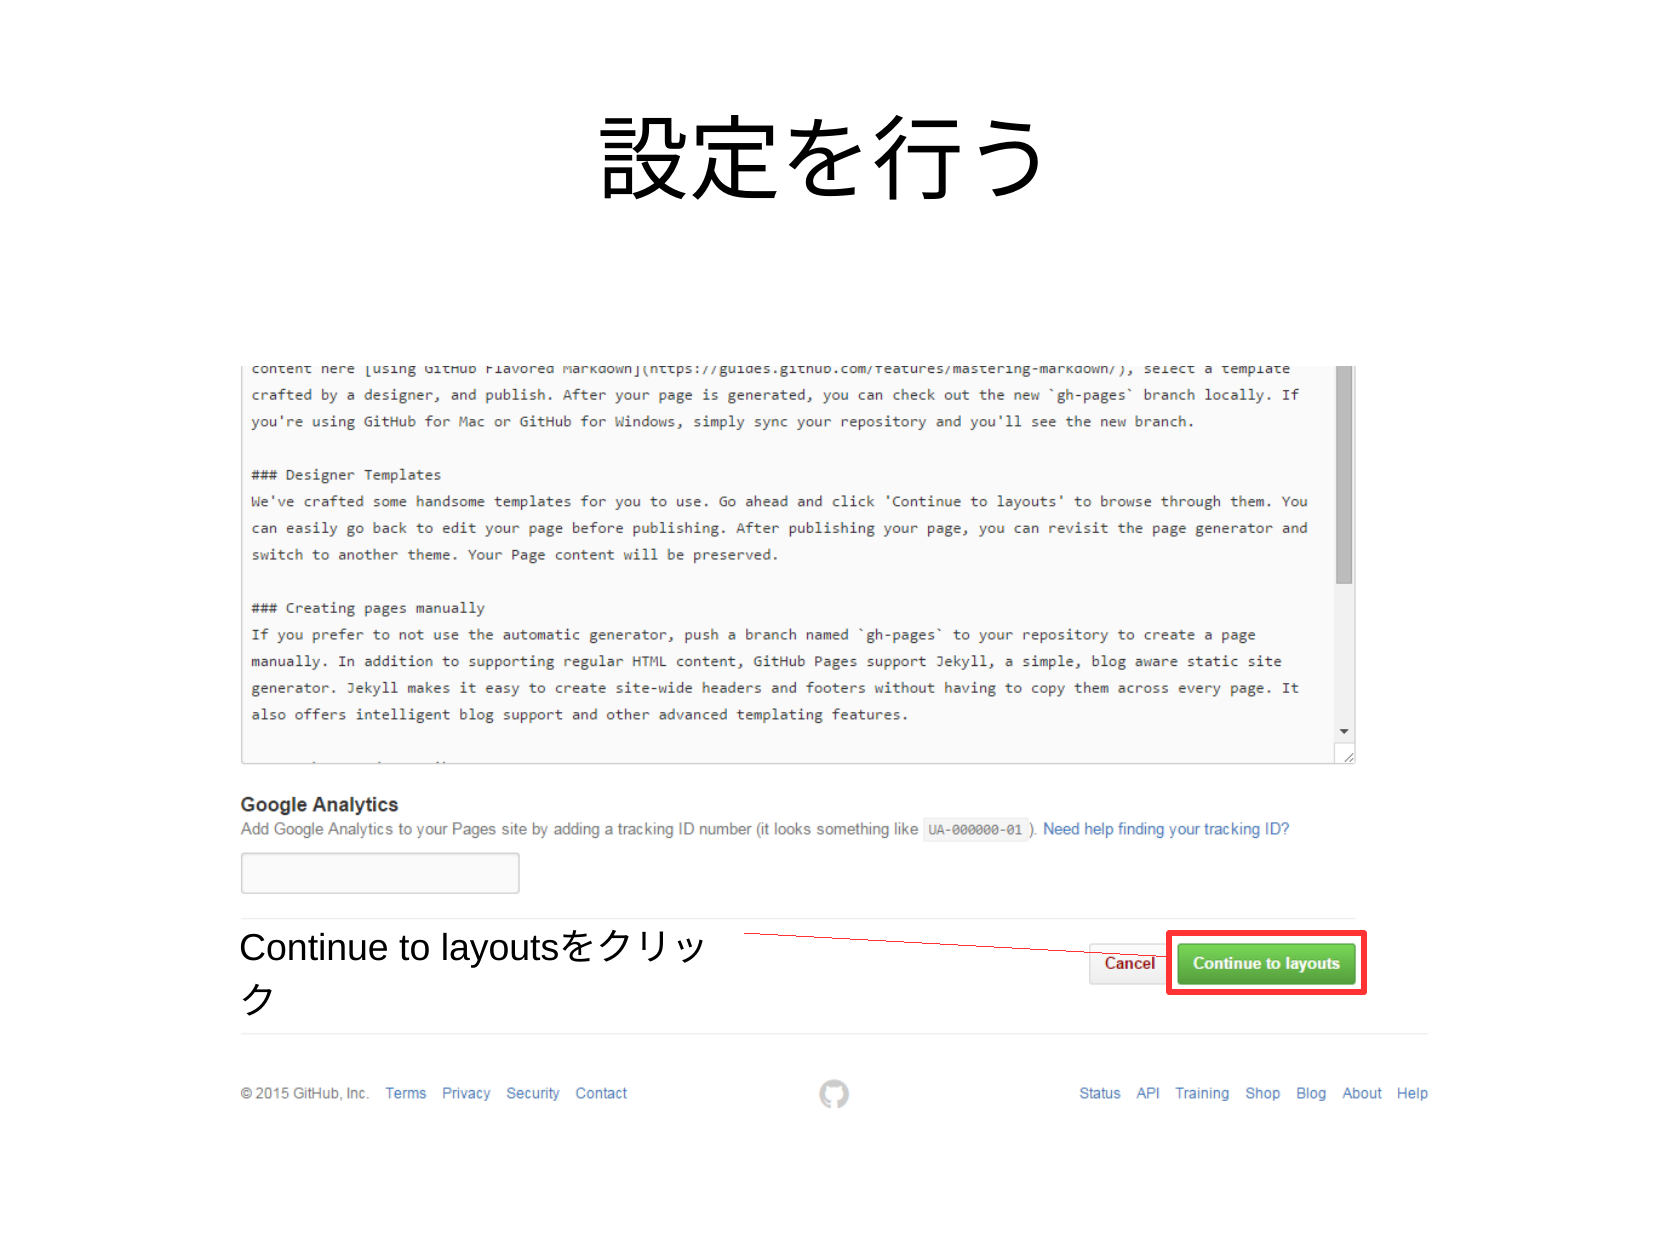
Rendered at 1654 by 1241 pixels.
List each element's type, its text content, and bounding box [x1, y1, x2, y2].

title 設定を行う [82, 49, 1571, 257]
text_box Continue to layoutsをクリック [224, 909, 756, 967]
picture [17, 366, 1648, 1134]
